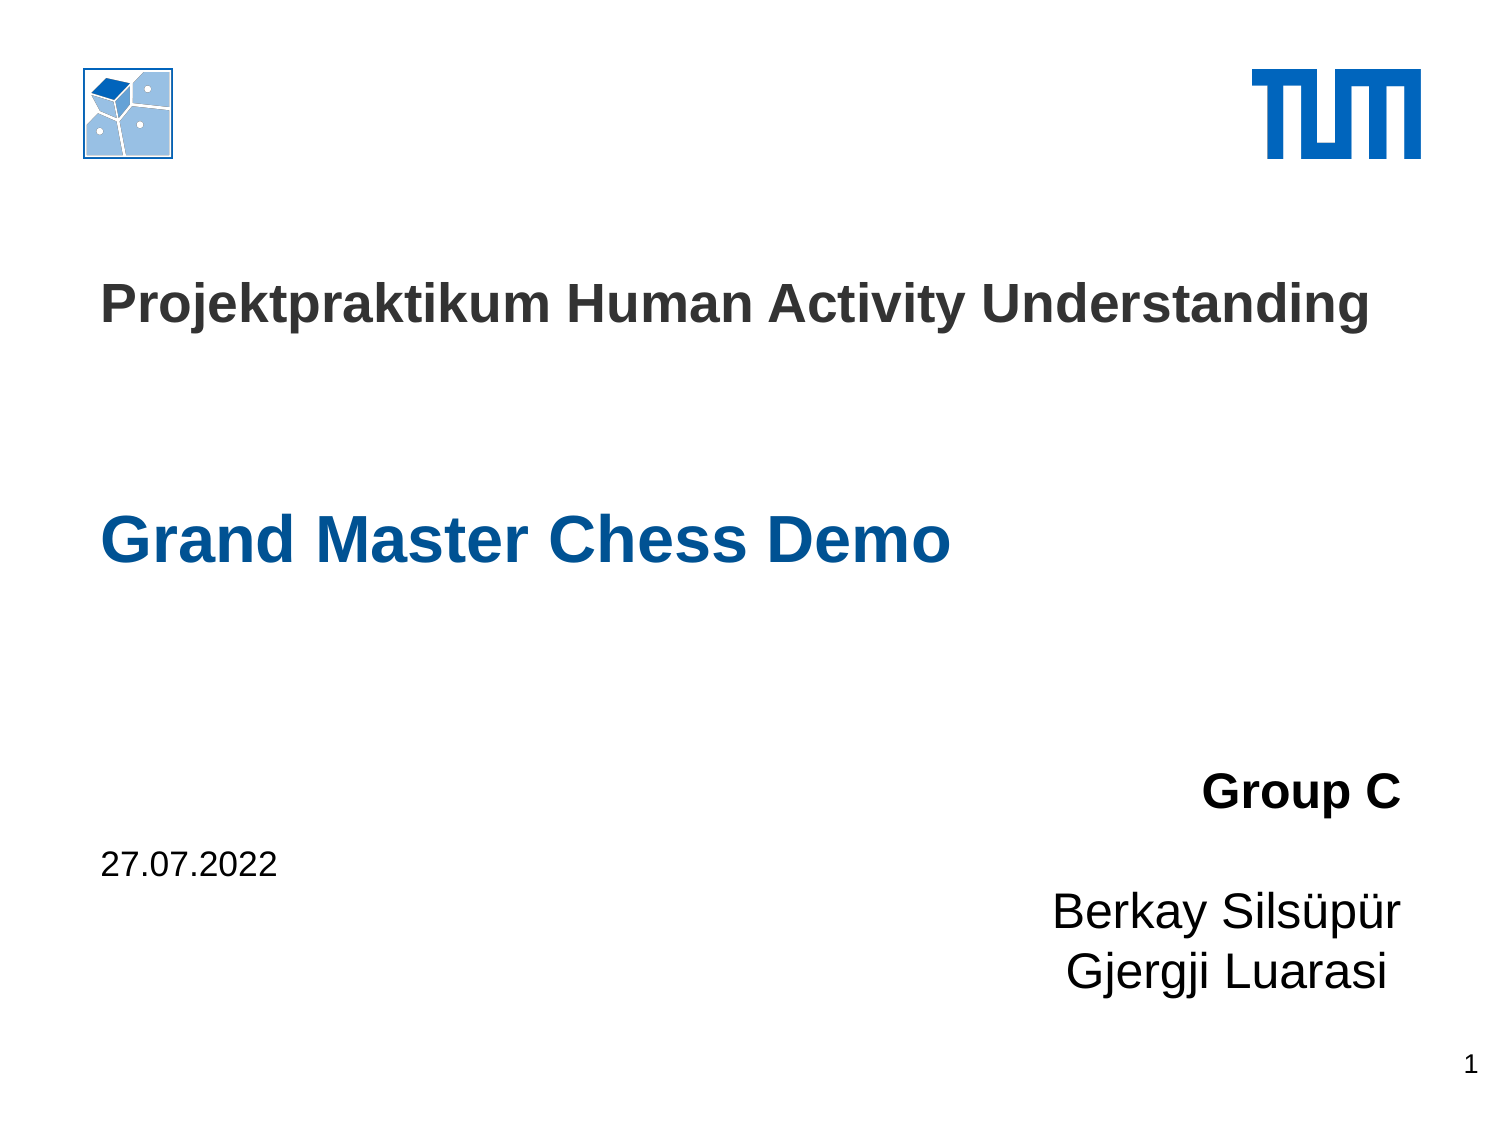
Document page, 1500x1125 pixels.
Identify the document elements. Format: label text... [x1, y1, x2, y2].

slide_number <number> [1403, 1038, 1494, 1125]
text_box 27.07.2022 [85, 826, 350, 934]
picture [1252, 69, 1421, 159]
subtitle Group C Berkay Silsüpür Gjergji Luarasi [83, 751, 1417, 1039]
picture [83, 68, 173, 159]
title Projektpraktikum Human Activity Understanding Grand Master Chess Demo [85, 250, 1419, 464]
